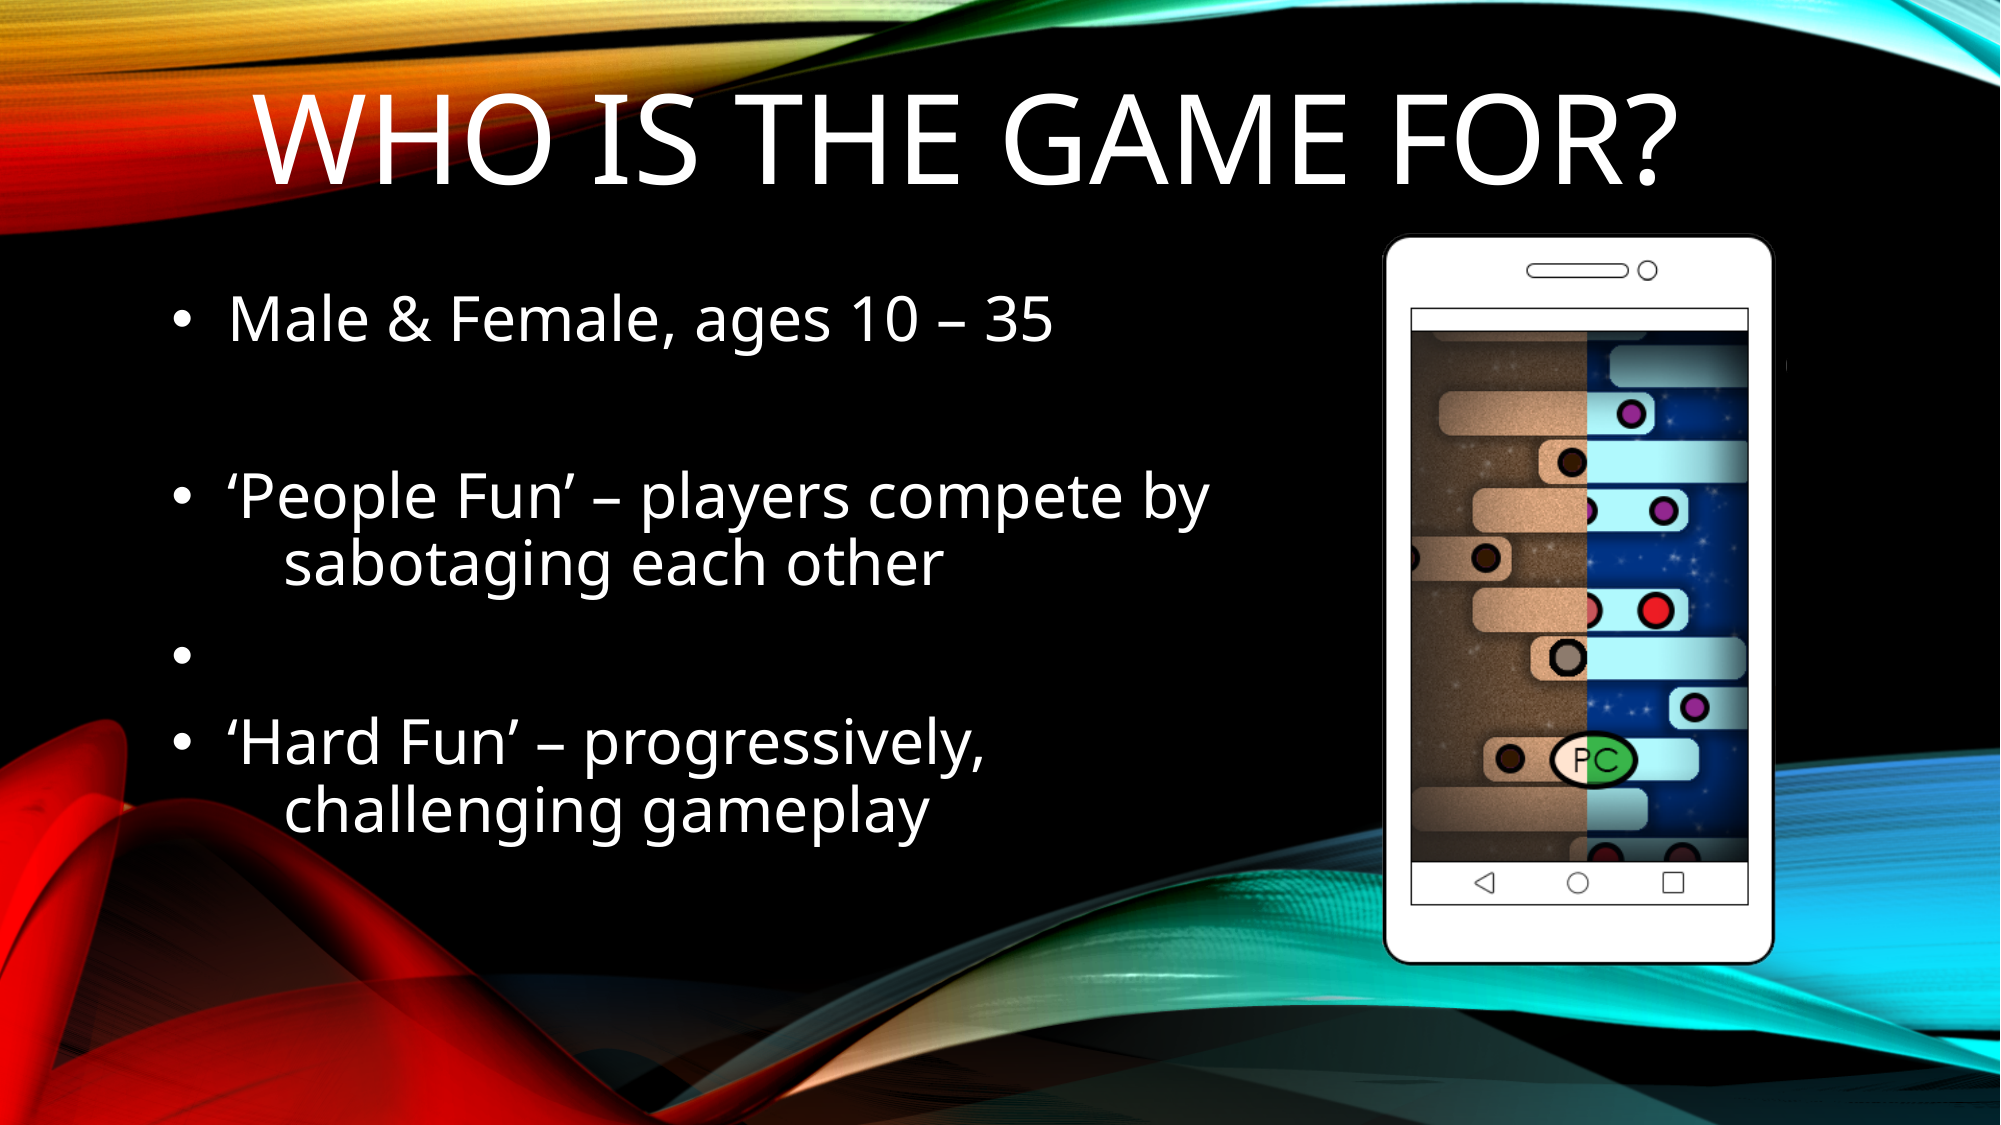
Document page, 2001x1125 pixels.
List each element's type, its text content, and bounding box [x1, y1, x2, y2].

subtitle Male & Female, ages 10 – 35 ‘People Fun’ – players compete by sabotaging each other ‘Hard Fun’ – progressively, challenging gameplay [156, 280, 1276, 700]
picture [1365, 219, 1788, 981]
title Who is the game for? [236, 59, 1729, 220]
